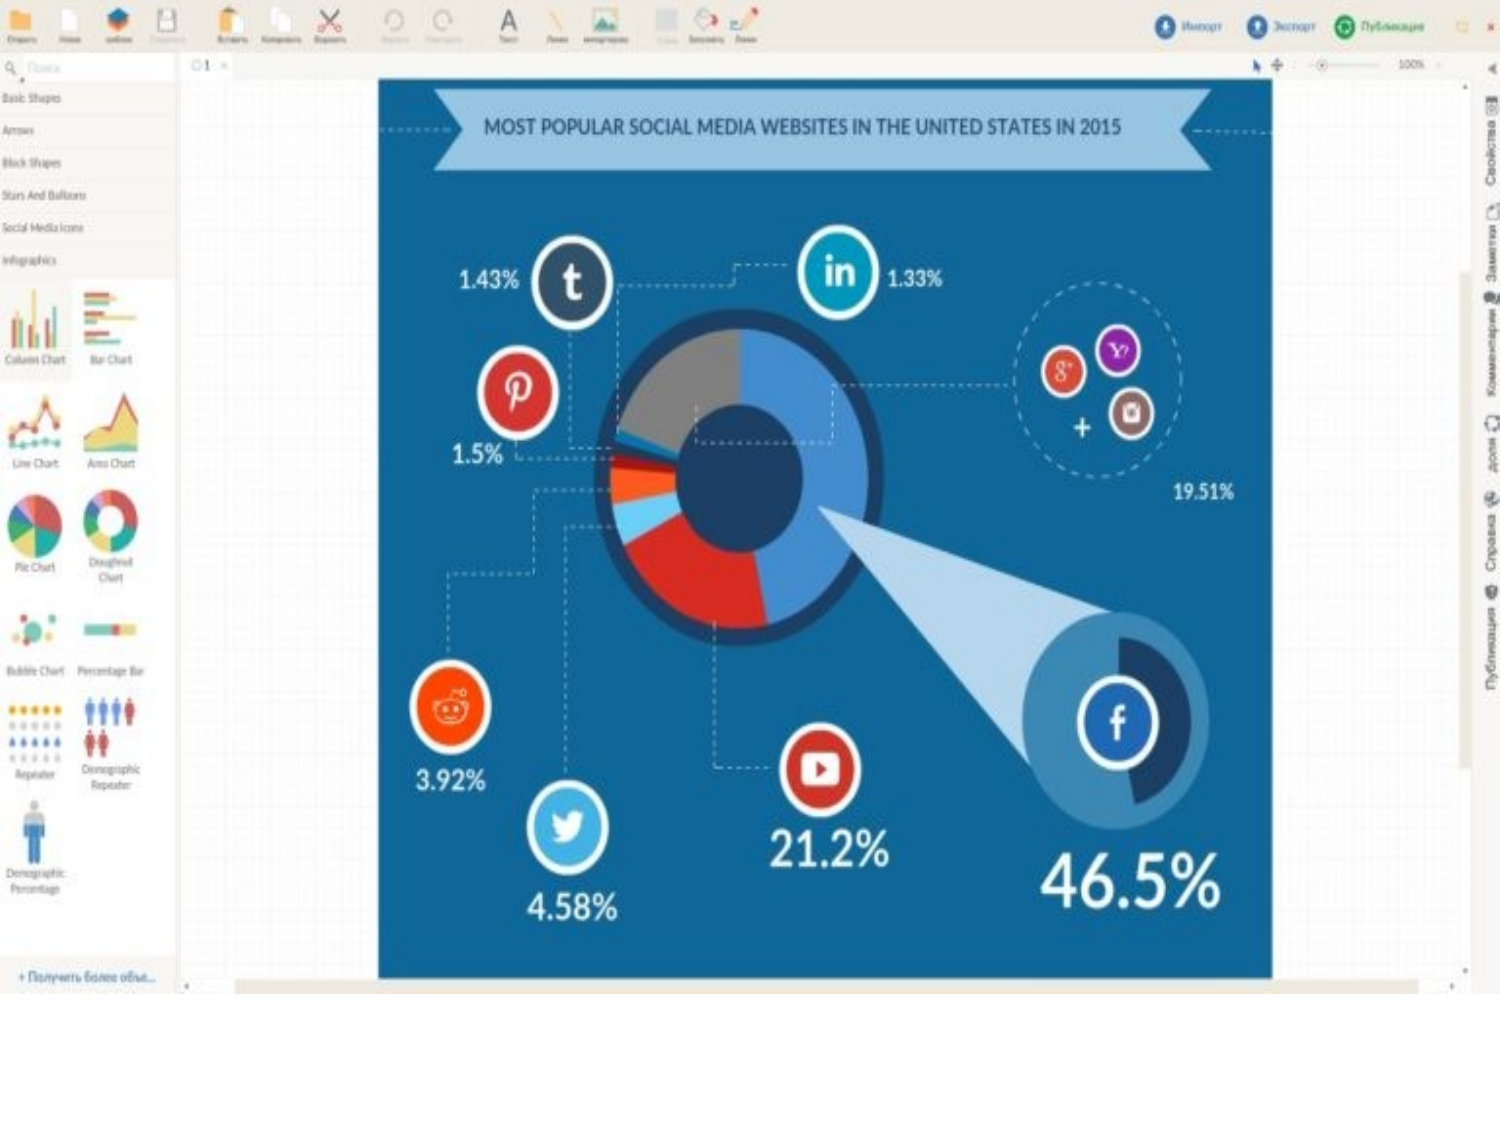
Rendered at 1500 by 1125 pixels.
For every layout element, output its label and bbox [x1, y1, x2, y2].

picture [0, 0, 1500, 994]
